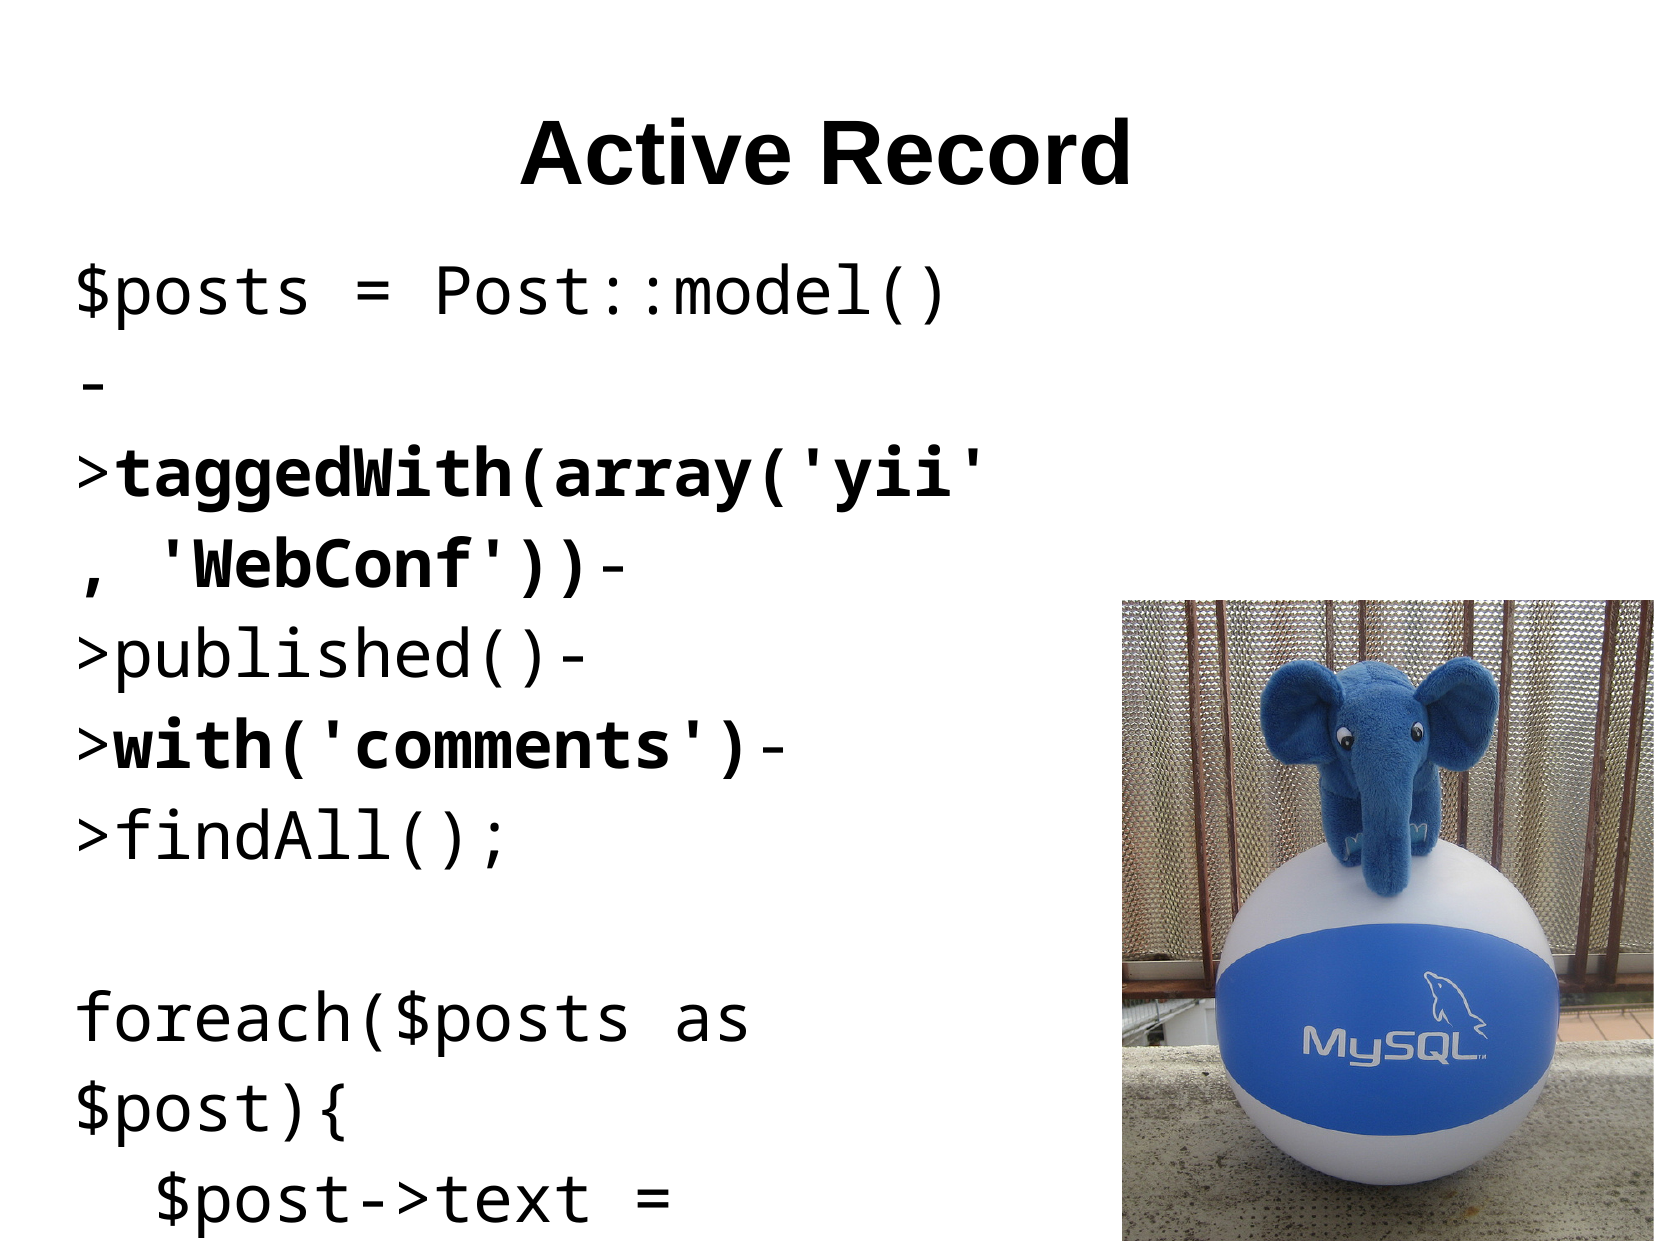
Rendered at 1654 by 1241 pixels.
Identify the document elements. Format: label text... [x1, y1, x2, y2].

picture [1122, 600, 1654, 1241]
text_box $posts = Post::model() ->taggedWith(array('yii', 'WebConf'))->published()->with('comments')->findAll(); foreach($posts as $post){ $post->text = 'текст'; $post->save(); echo $post->id; } [59, 236, 1034, 1112]
title Active Record [82, 56, 1571, 250]
